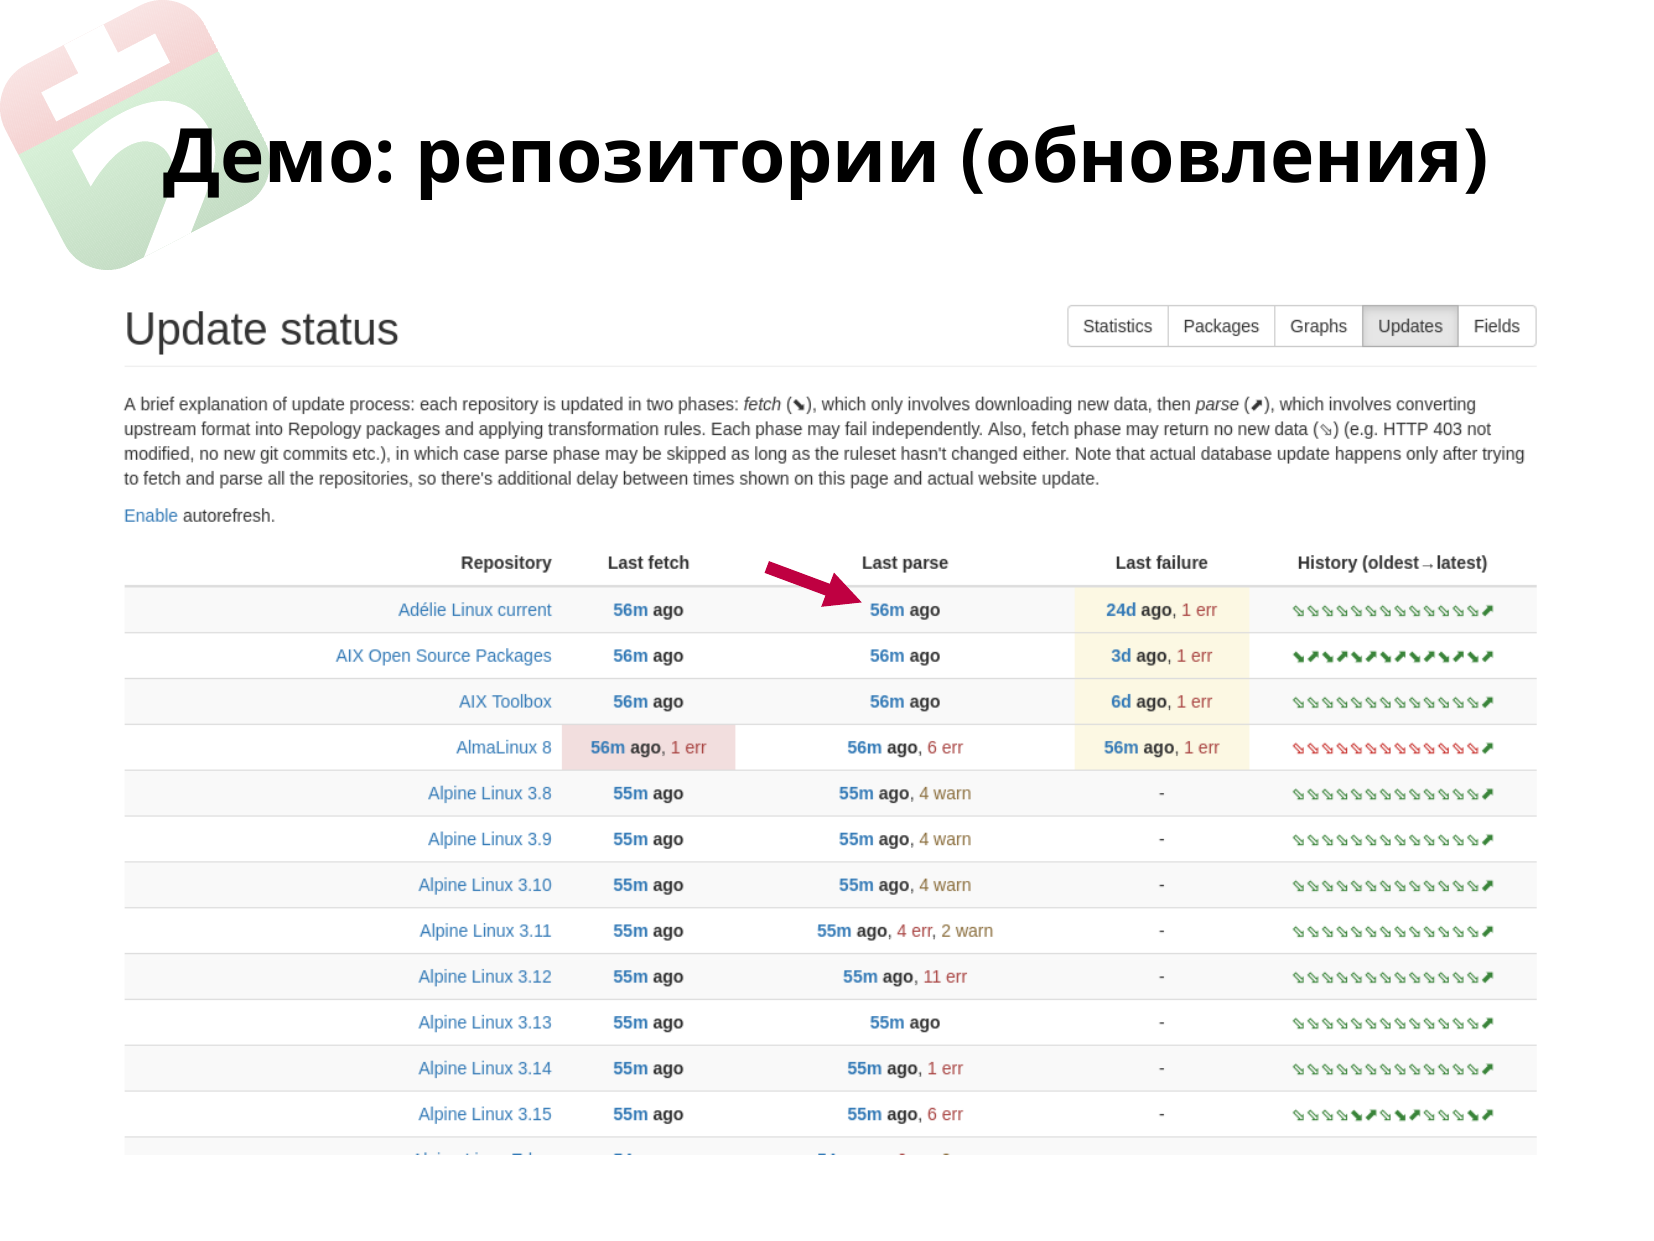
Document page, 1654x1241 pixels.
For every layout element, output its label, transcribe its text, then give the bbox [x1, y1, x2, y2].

title Демо: репозитории (обновления) [82, 49, 1571, 257]
picture [105, 289, 1548, 1155]
